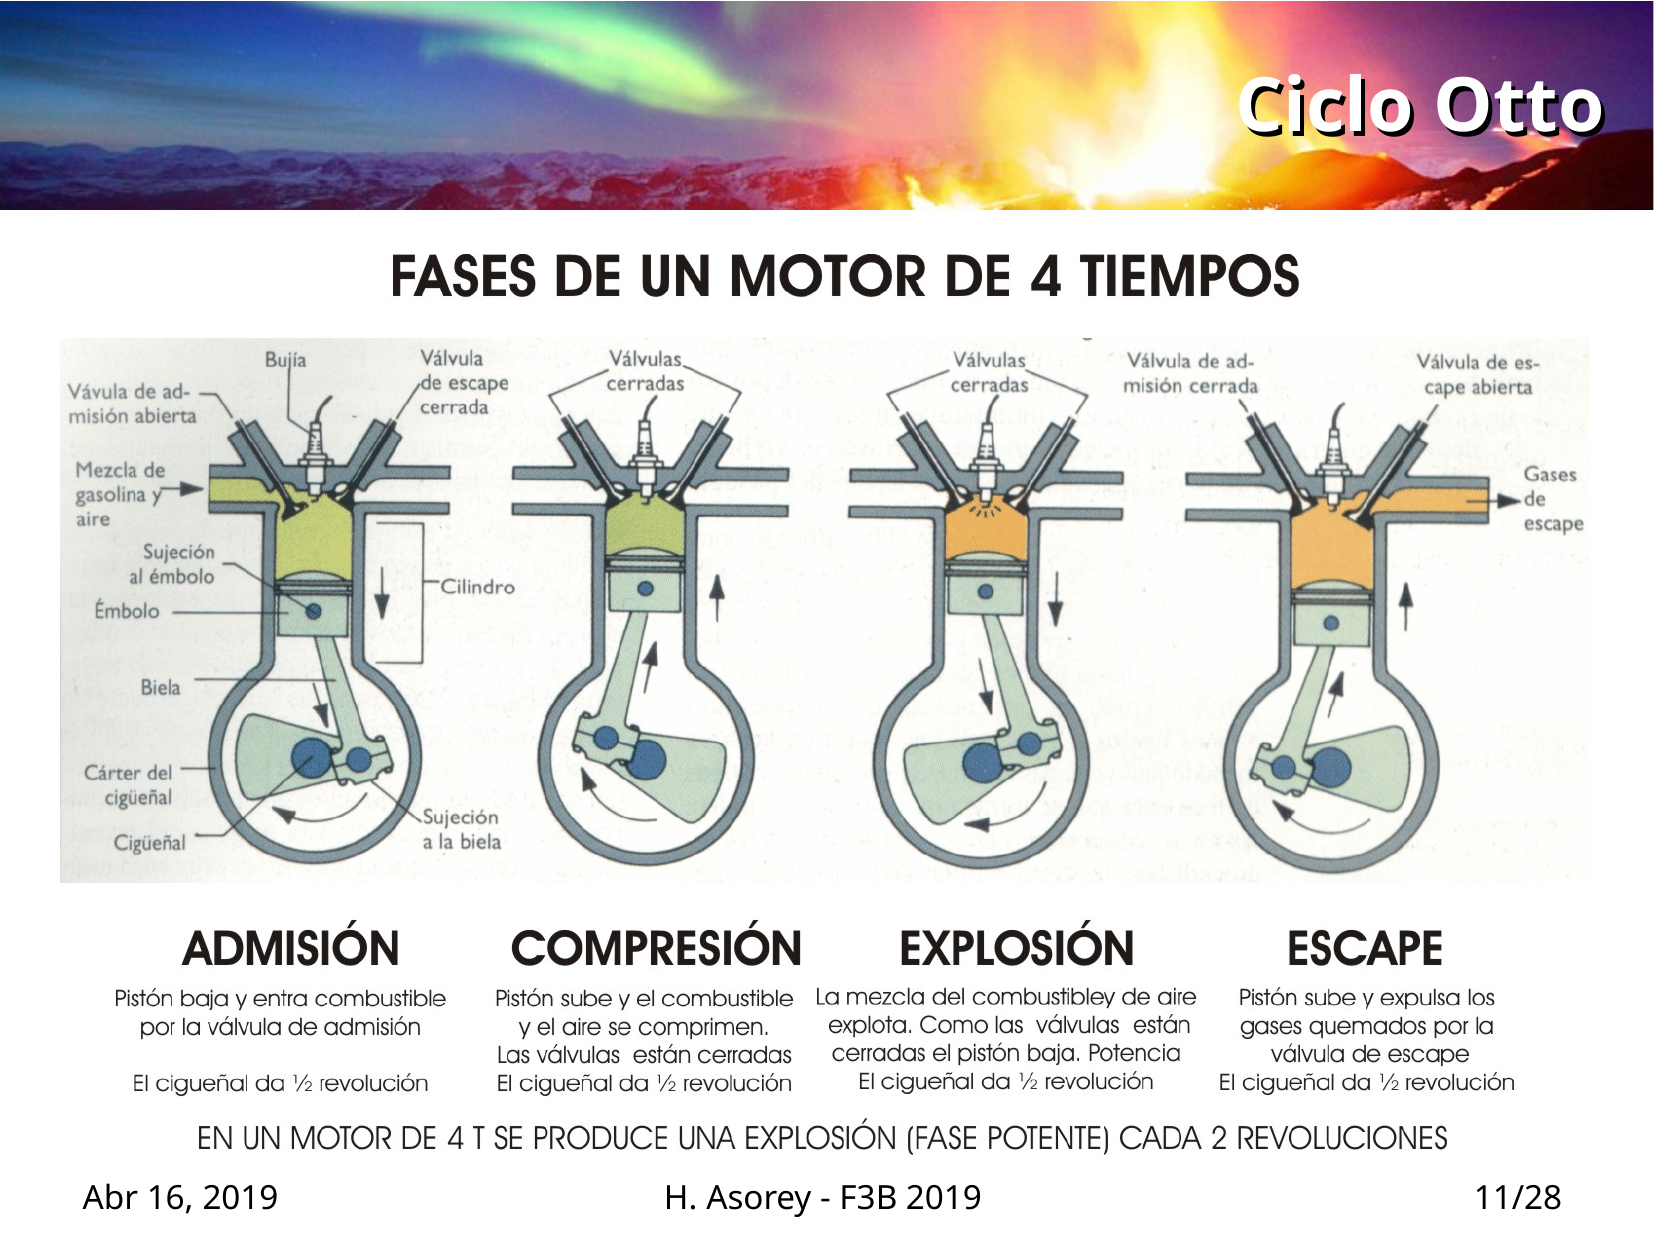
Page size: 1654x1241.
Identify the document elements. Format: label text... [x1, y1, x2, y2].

title Ciclo Otto [45, 15, 1606, 191]
picture [60, 254, 1590, 1156]
picture [0, 1, 1654, 210]
